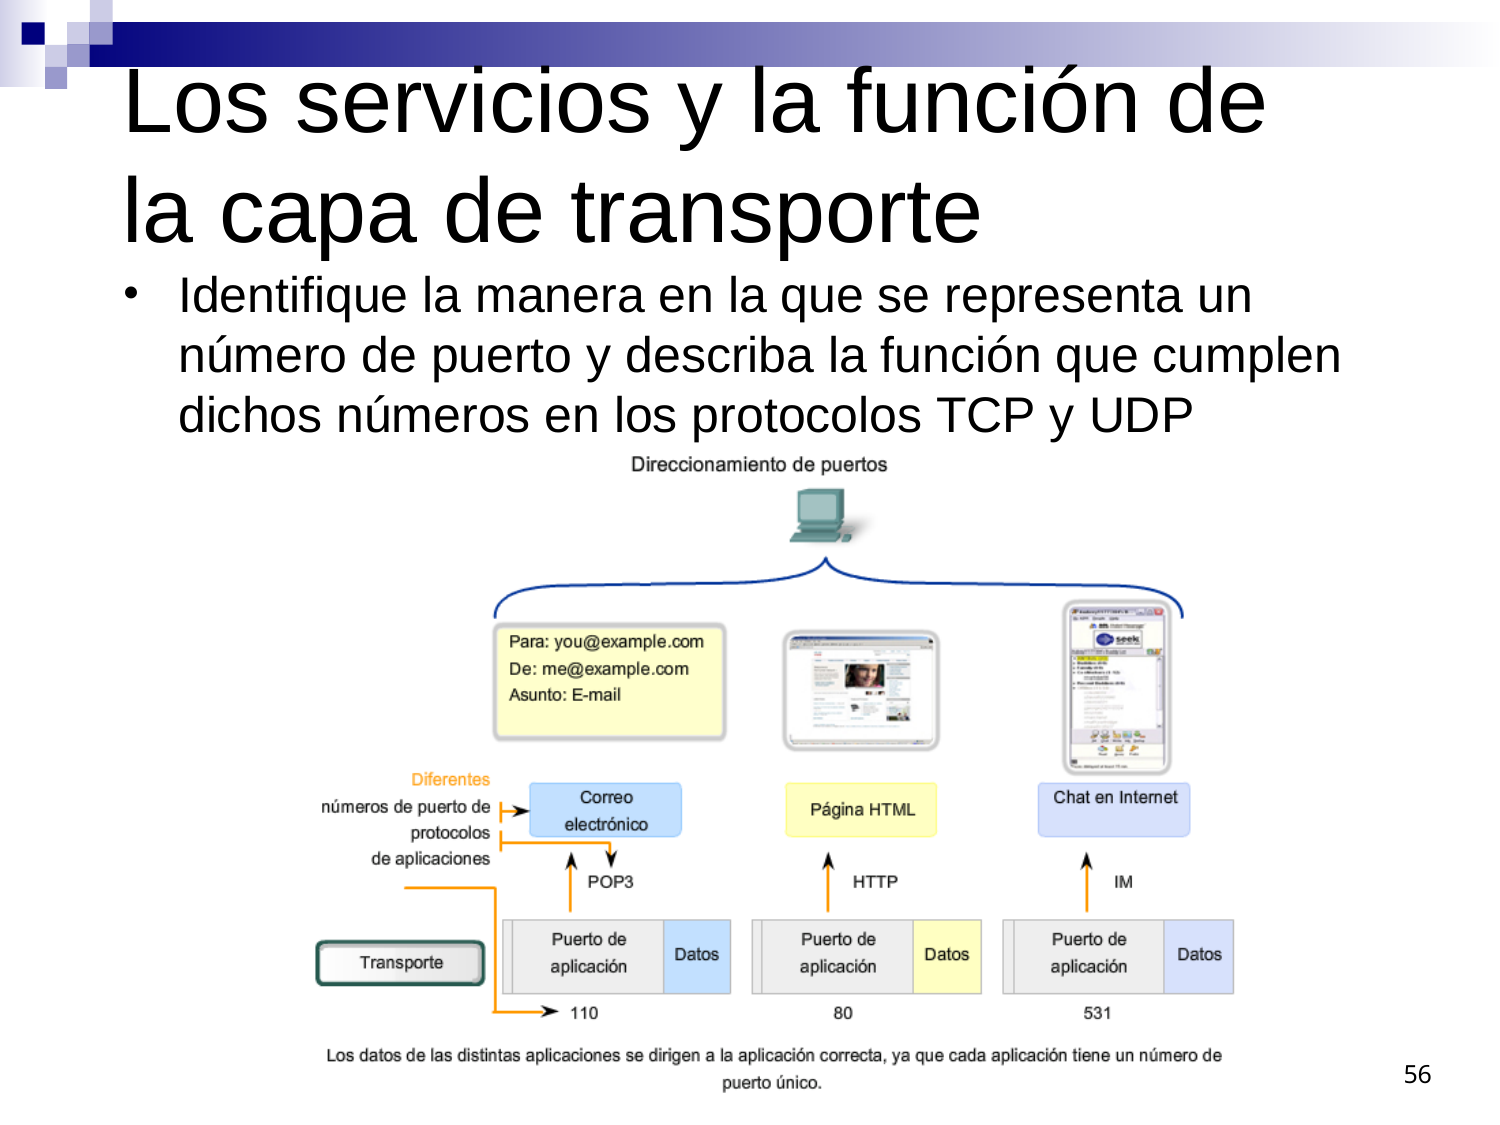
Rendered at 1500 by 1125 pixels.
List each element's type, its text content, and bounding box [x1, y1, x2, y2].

text_box <número> [1074, 1025, 1447, 1101]
picture [302, 451, 1252, 1097]
text_box Los servicios y la función de la capa de transporte [107, 33, 1353, 269]
text_box Identifique la manera en la que se representa un número de puerto y describa la función que cumplen dichos números en los protocolos TCP y UDP [107, 254, 1411, 453]
